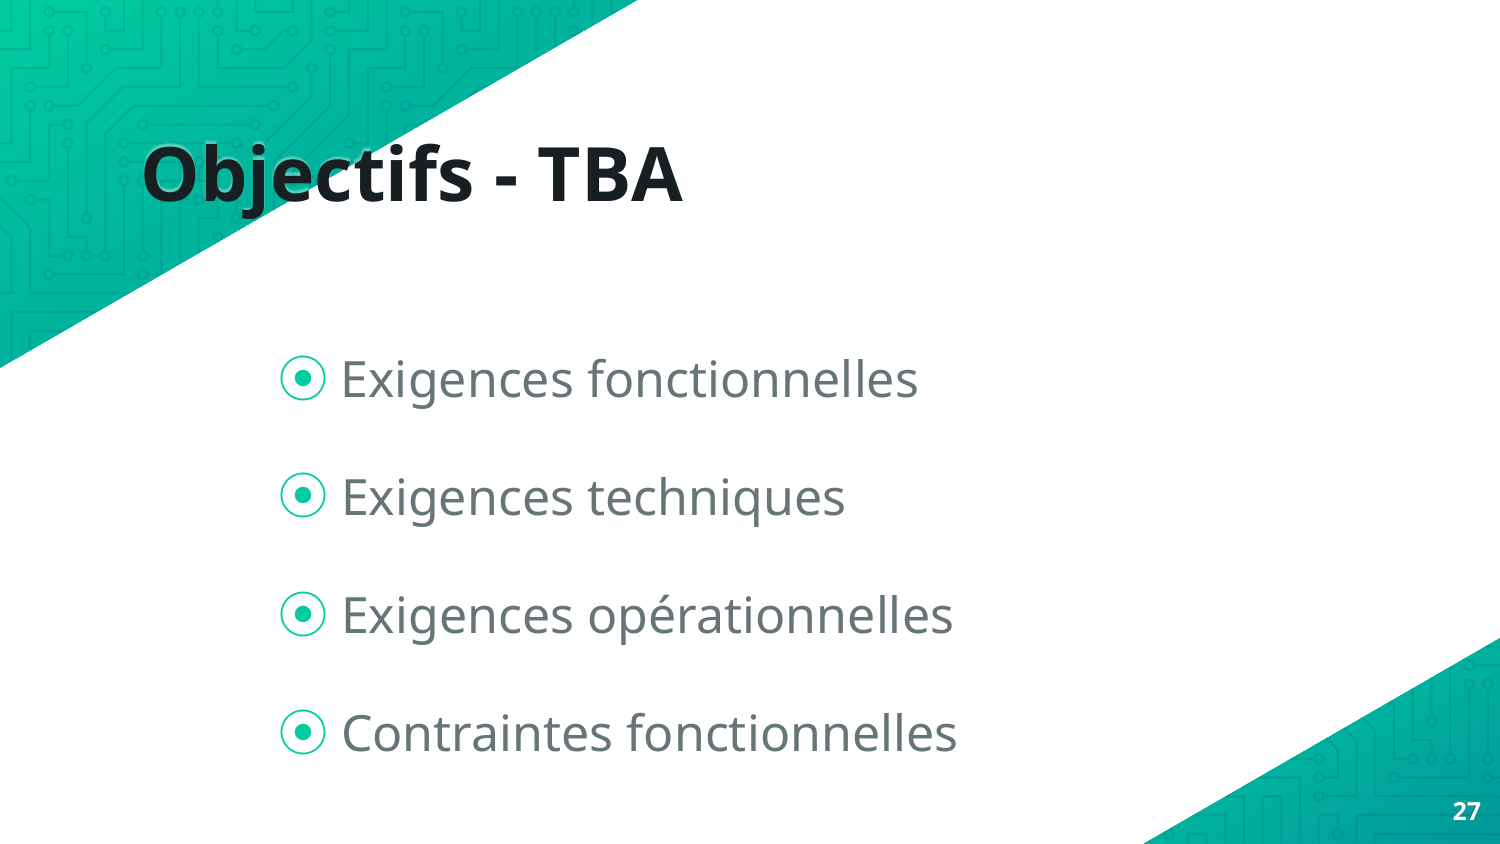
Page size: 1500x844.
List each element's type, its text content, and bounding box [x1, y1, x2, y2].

list Contraintes fonctionnelles [266, 692, 1486, 844]
list Exigences techniques [266, 456, 1486, 574]
list Exigences opérationnelles [266, 574, 1486, 662]
title Objectifs - TBA [140, 137, 1360, 219]
list Exigences fonctionnelles [265, 338, 1486, 426]
